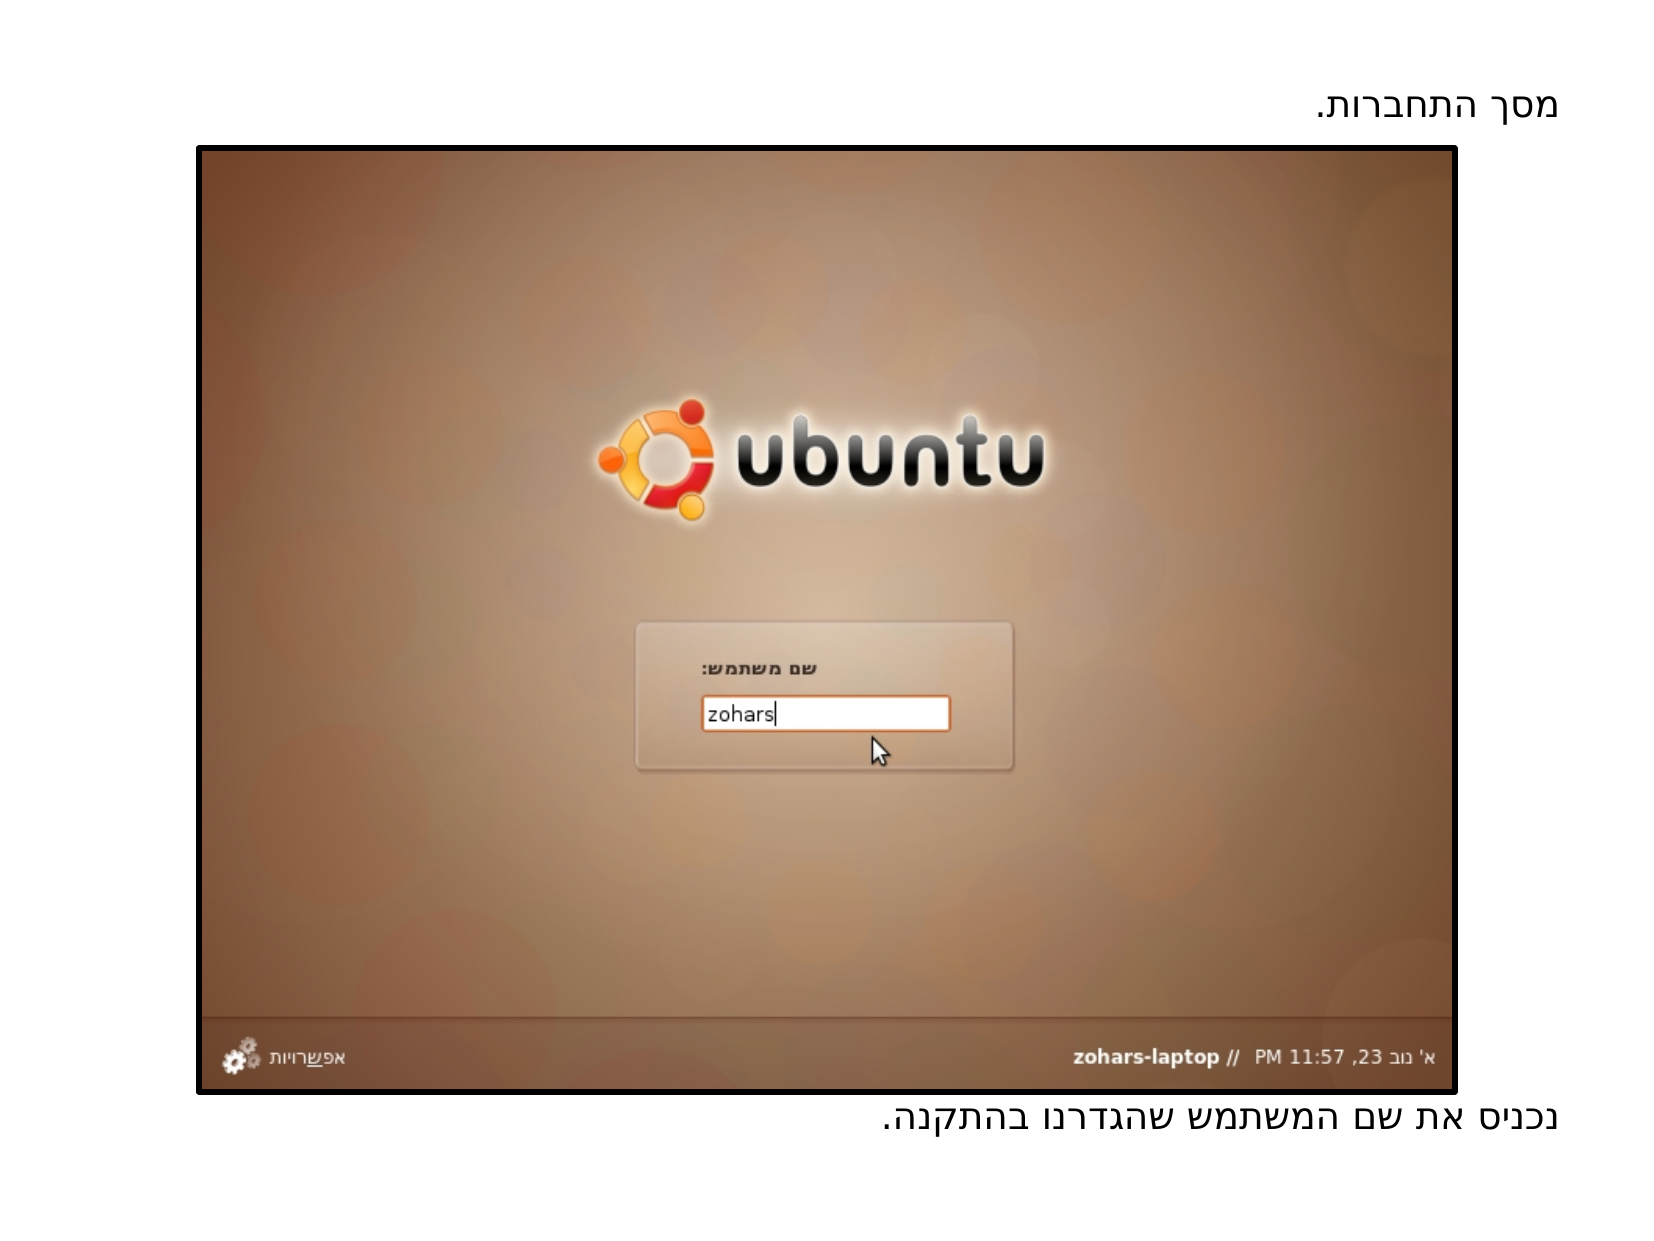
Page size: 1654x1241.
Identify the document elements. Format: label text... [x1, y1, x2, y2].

picture [201, 151, 1452, 1089]
text_box מסך התחברות. [225, 75, 1576, 136]
text_box נכניס את שם המשתמש שהגדרנו בהתקנה. [75, 1087, 1576, 1241]
